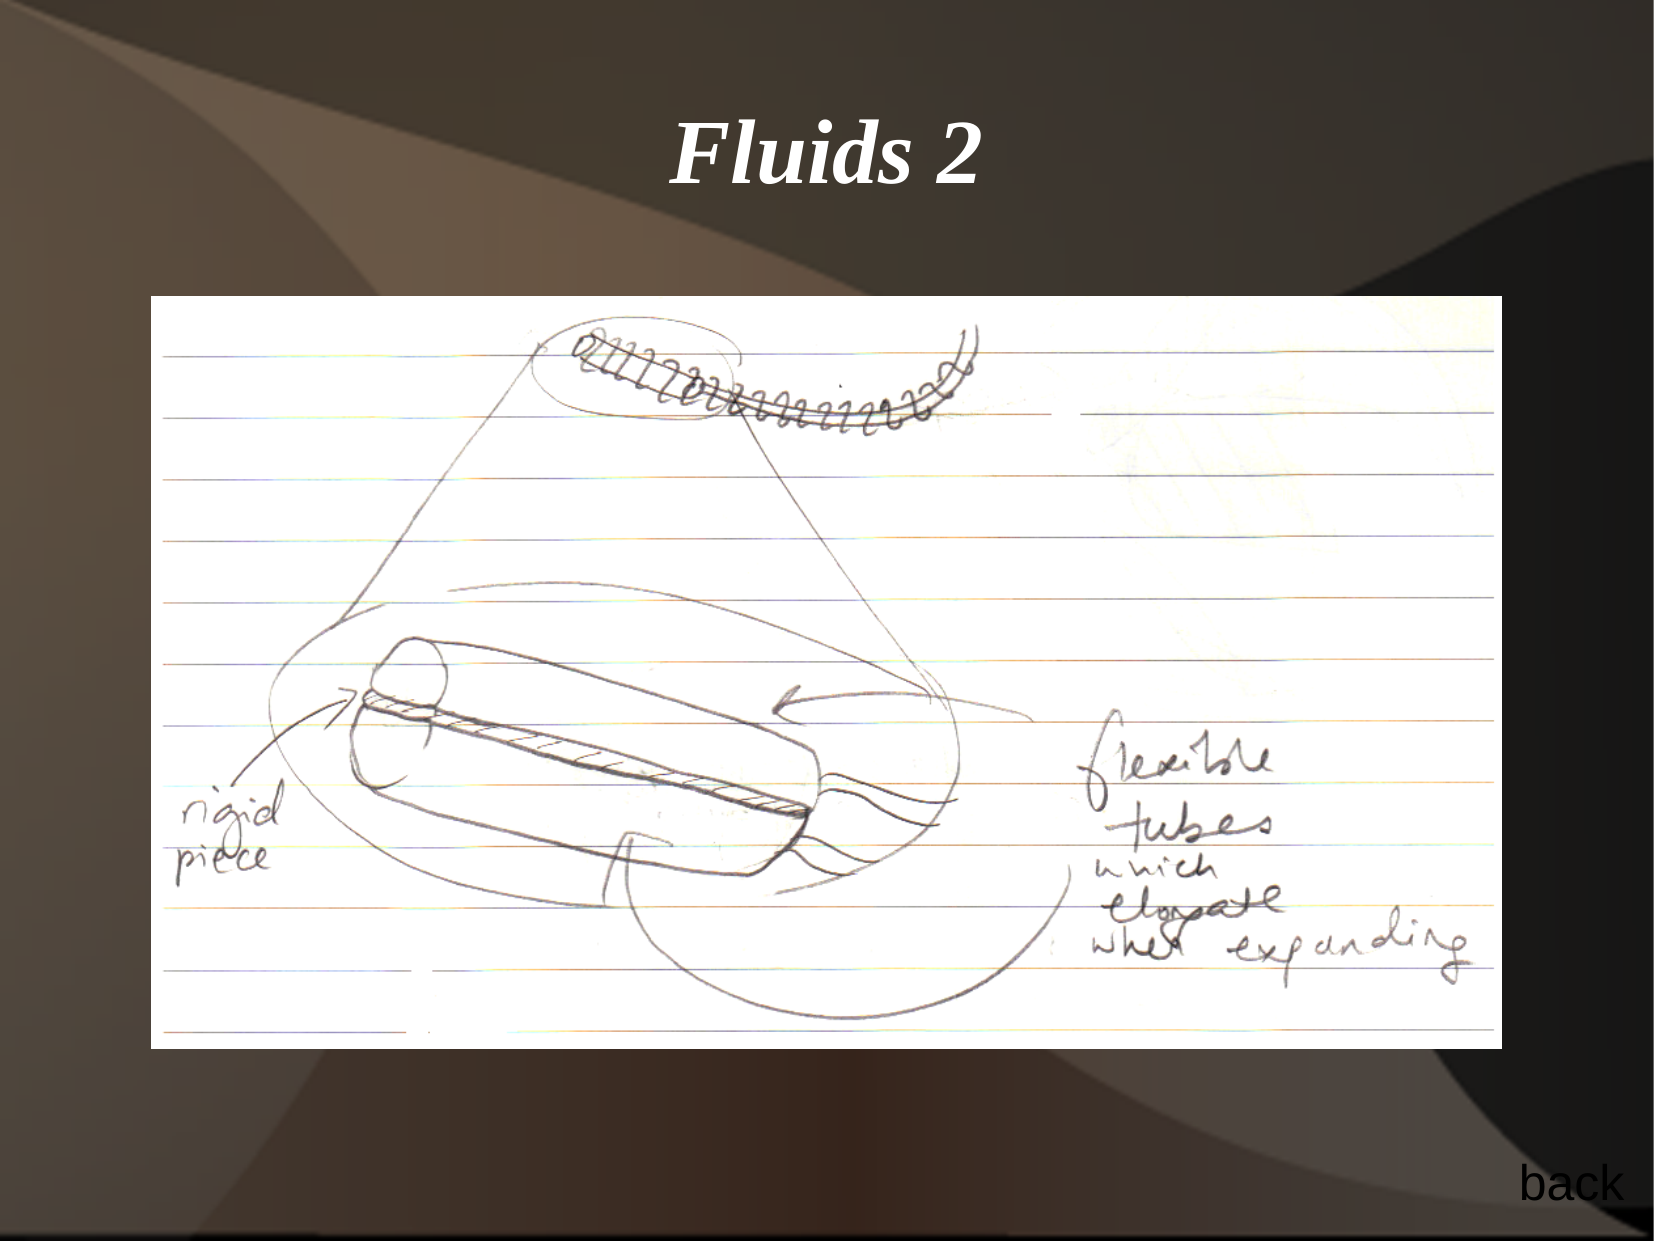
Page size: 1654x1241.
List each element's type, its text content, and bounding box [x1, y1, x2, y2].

title Fluids 2 [82, 49, 1571, 257]
picture [0, 0, 1654, 1241]
text_box back [1519, 1155, 1625, 1211]
